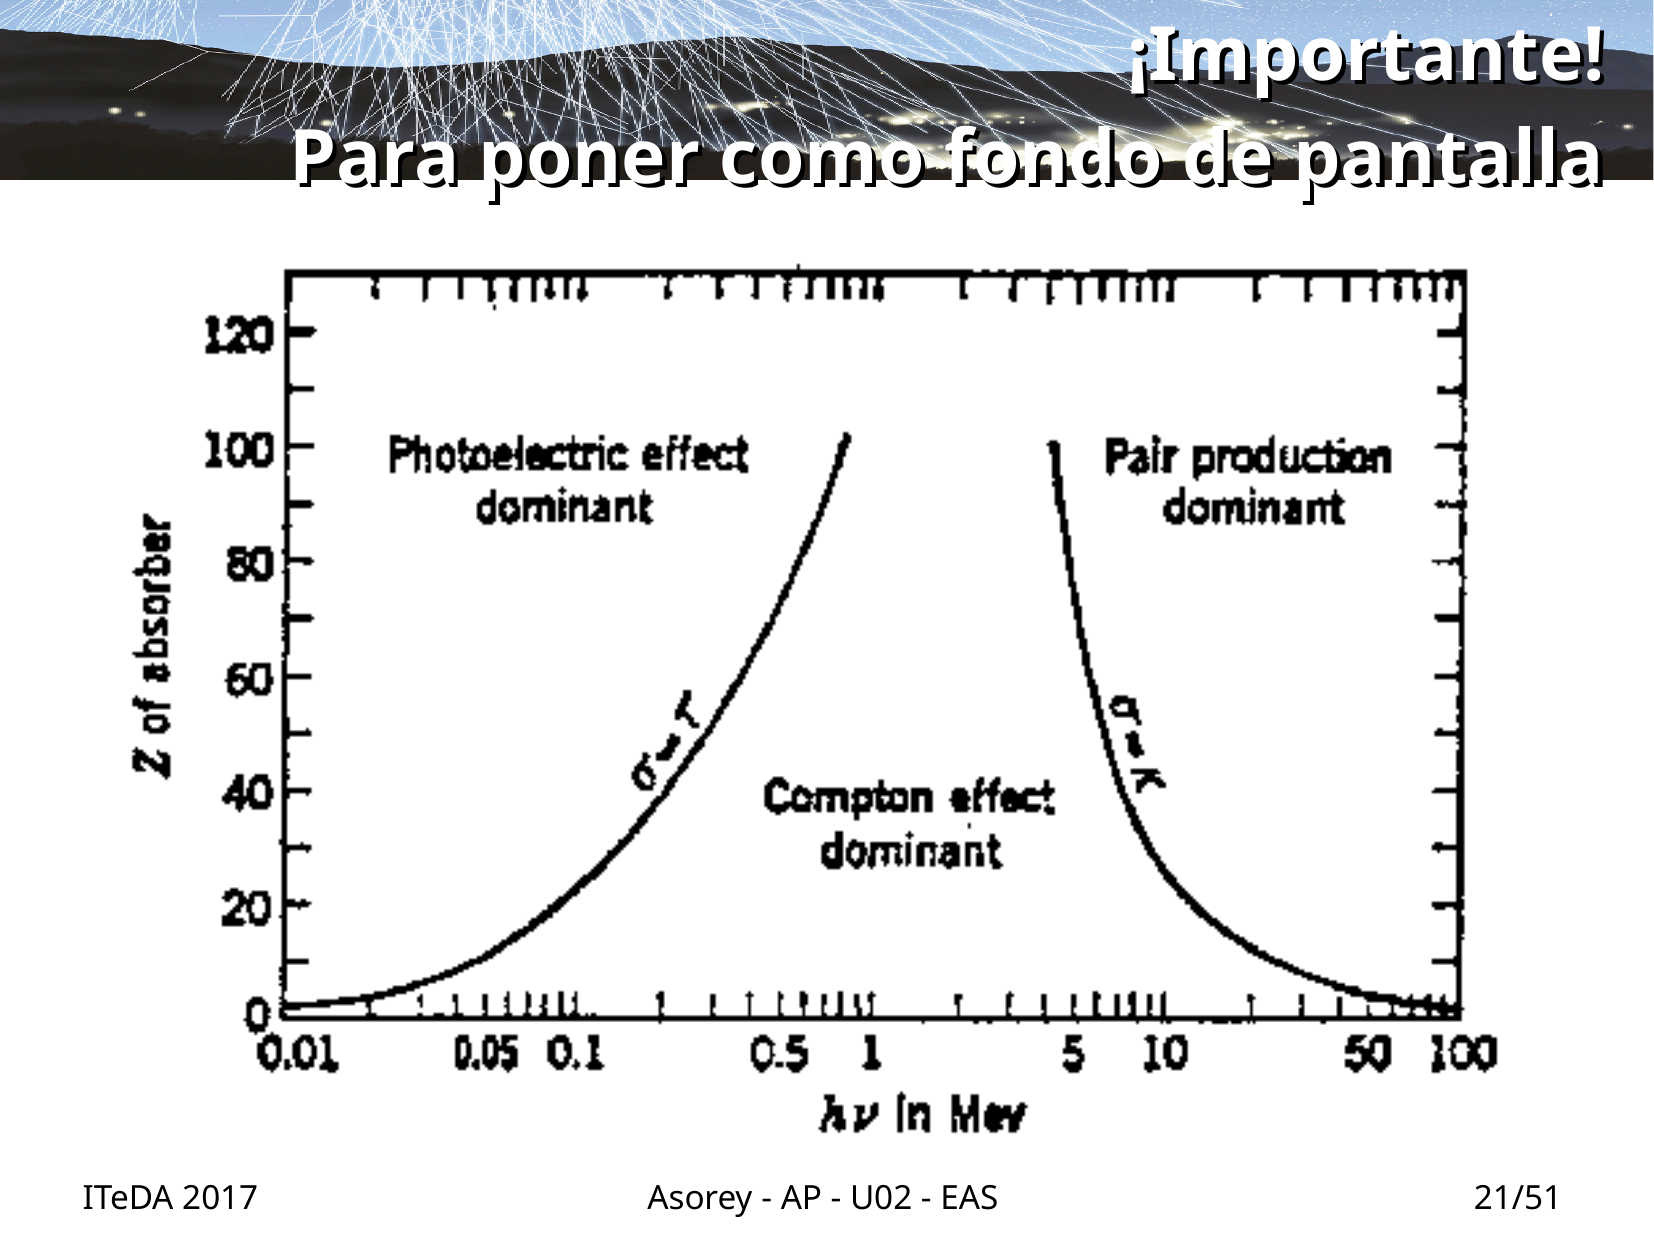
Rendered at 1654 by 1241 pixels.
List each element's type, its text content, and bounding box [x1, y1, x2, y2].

picture [0, 0, 1654, 180]
title ¡Importante! Para poner como fondo de pantalla [45, 11, 1606, 195]
picture [79, 254, 1571, 1156]
